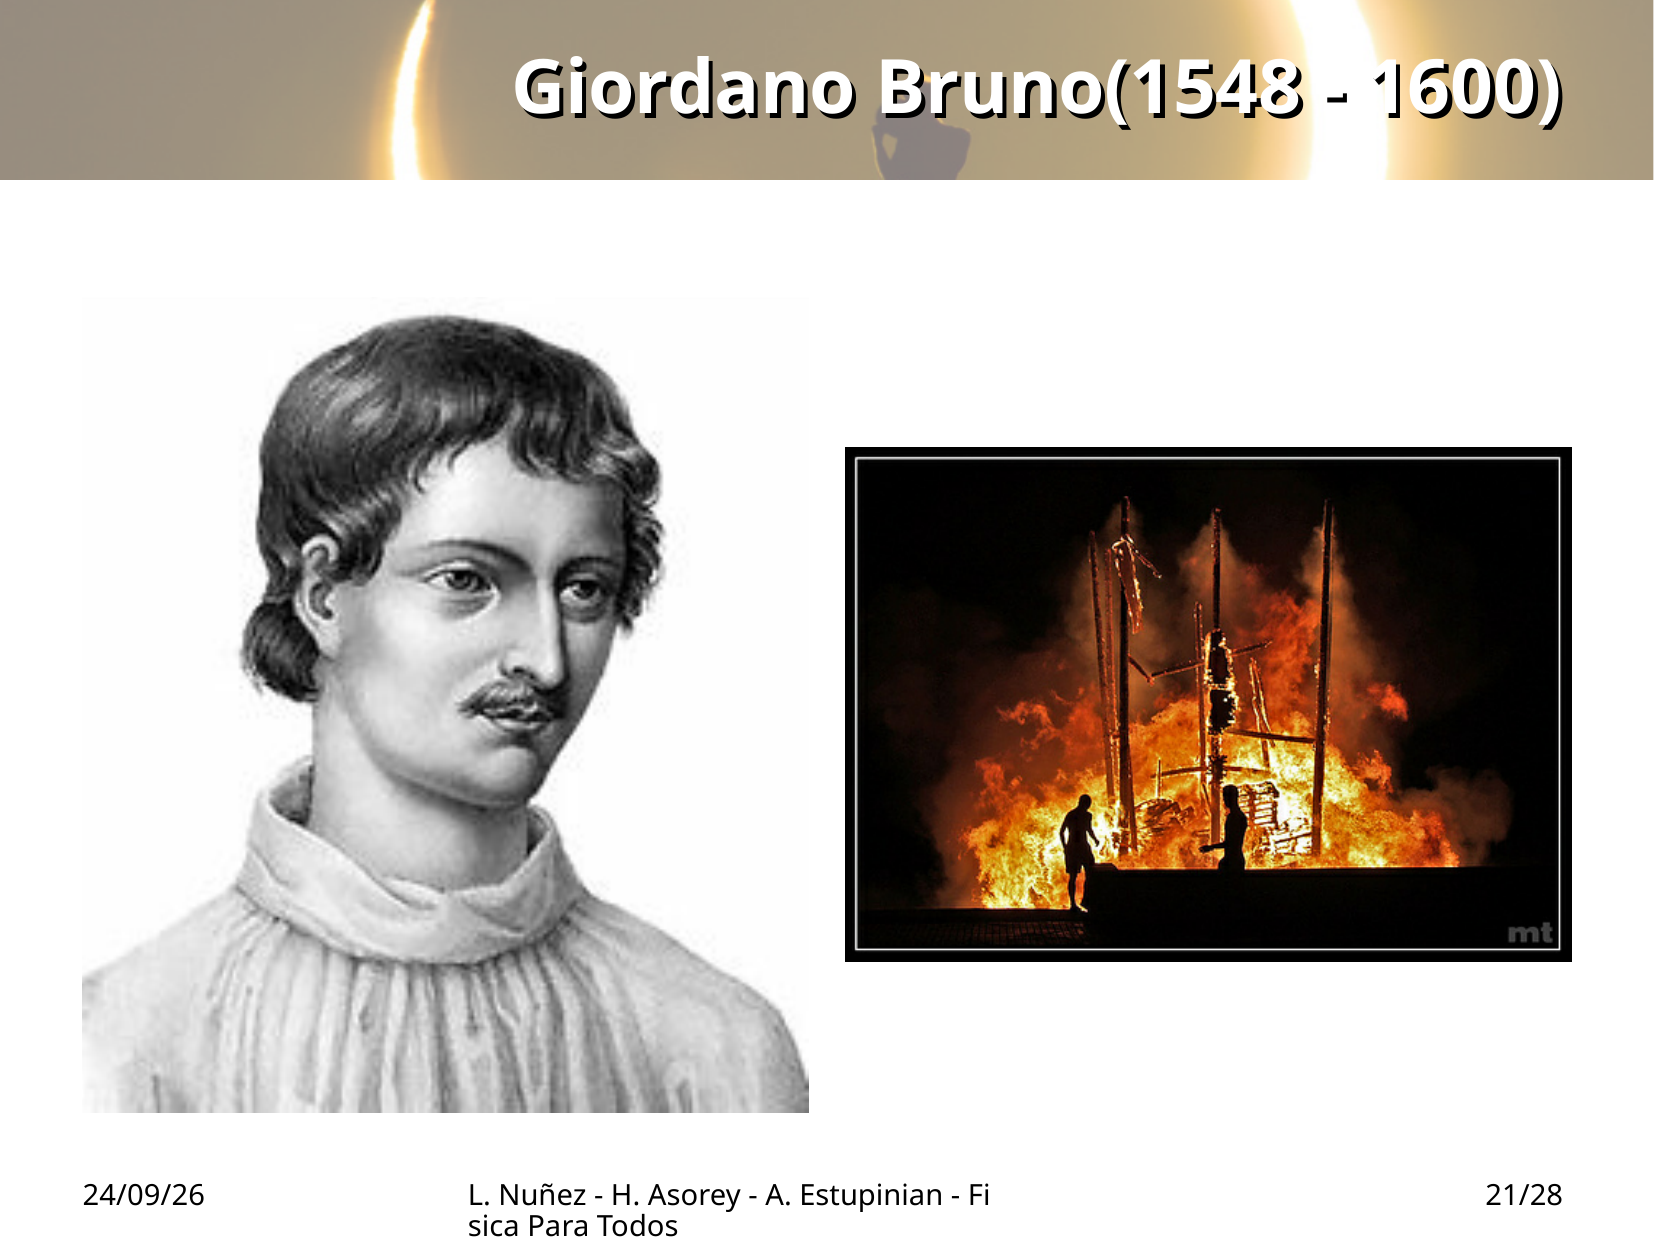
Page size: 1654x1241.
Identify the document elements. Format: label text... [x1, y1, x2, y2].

title Giordano Bruno(1548 - 1600) [75, 19, 1564, 151]
picture [845, 447, 1572, 963]
picture [82, 297, 809, 1113]
picture [0, 0, 1654, 180]
